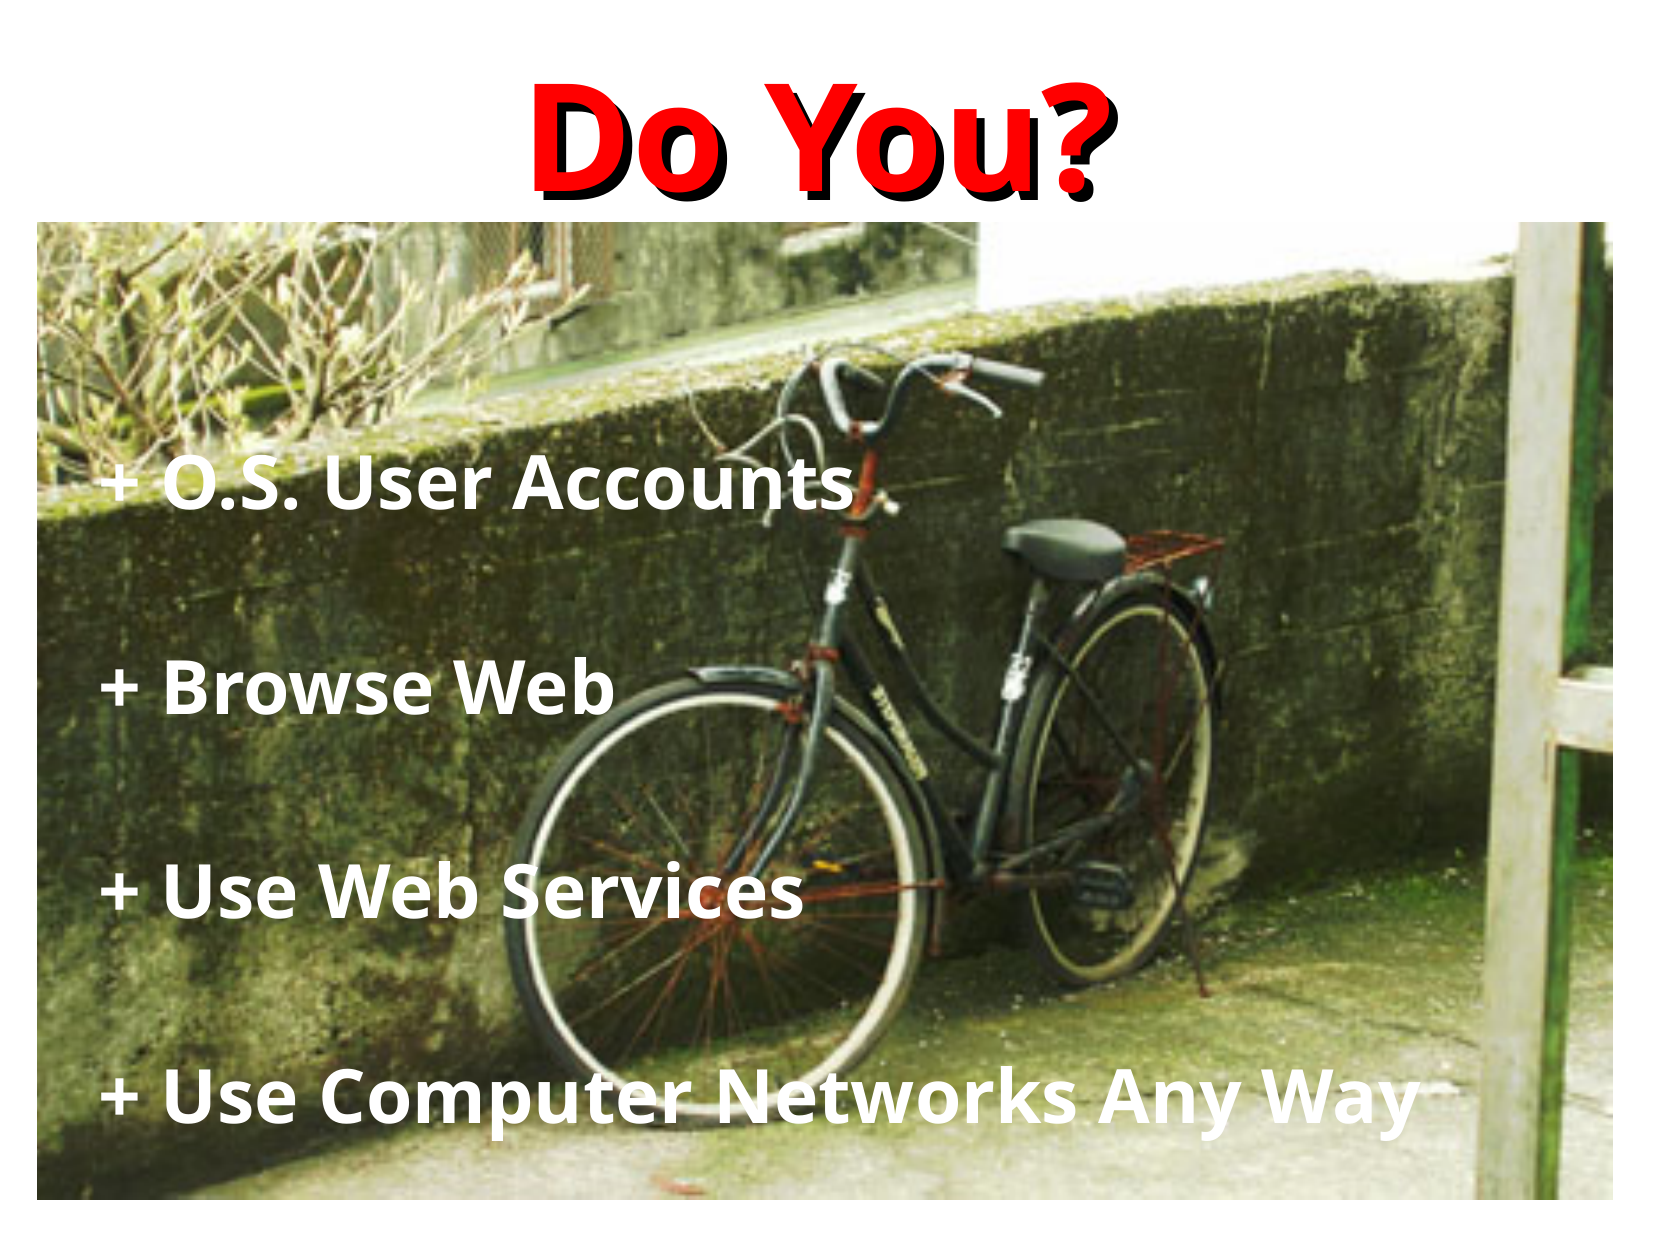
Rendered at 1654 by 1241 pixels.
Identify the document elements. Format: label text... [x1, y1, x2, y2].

text_box Do You? [506, 24, 1182, 207]
picture [37, 222, 1613, 1201]
text_box + O.S. User Accounts + Browse Web + Use Web Services + Use Computer Networks Any Way + Have Any Form Of Binary Data [83, 421, 1414, 1193]
